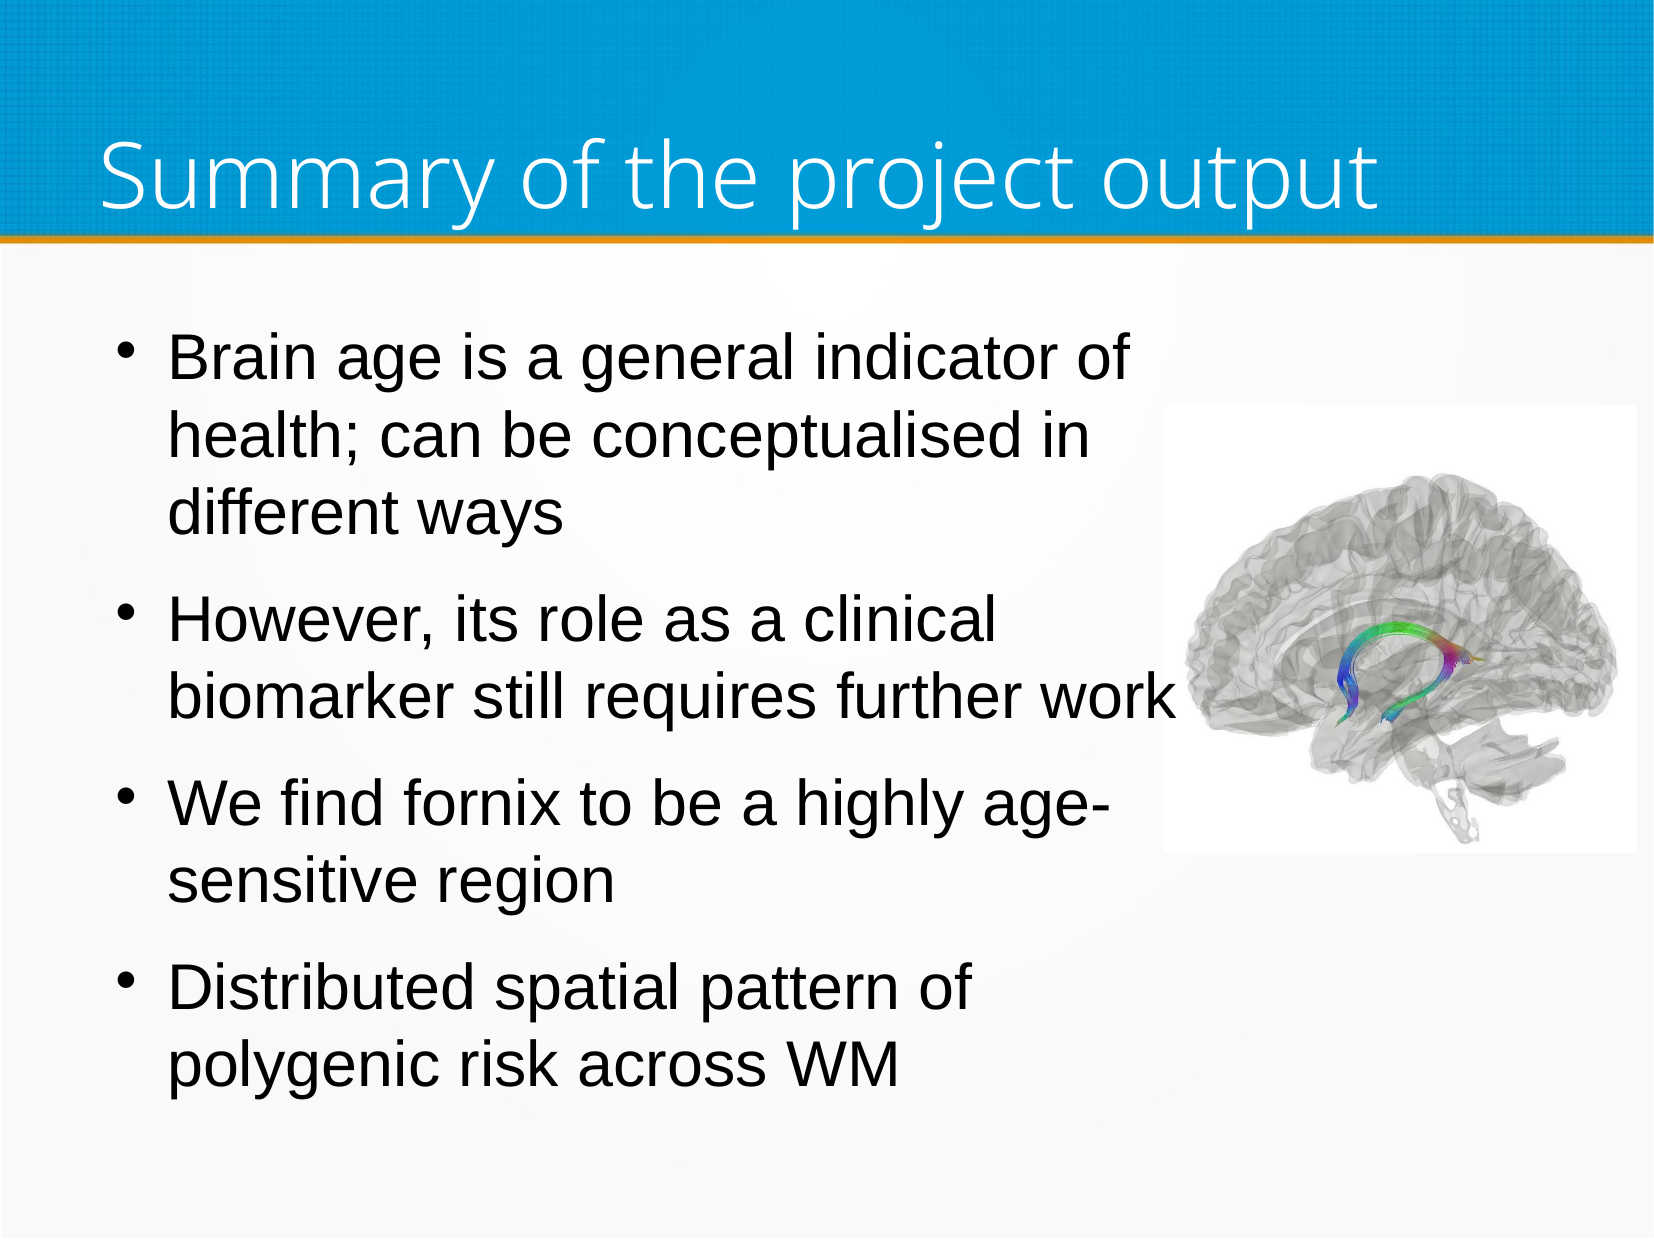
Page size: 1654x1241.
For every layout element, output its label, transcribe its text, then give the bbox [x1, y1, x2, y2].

picture [0, 233, 1654, 1241]
title Summary of the project output [98, 19, 1654, 227]
list Brain age is a general indicator of health; can be conceptualised in different ways However, its role as a clinical biomarker still requires further work We find fornix to be a highly age-sensitive region Distributed spatial pattern of polygenic risk across WM [98, 315, 1182, 1122]
